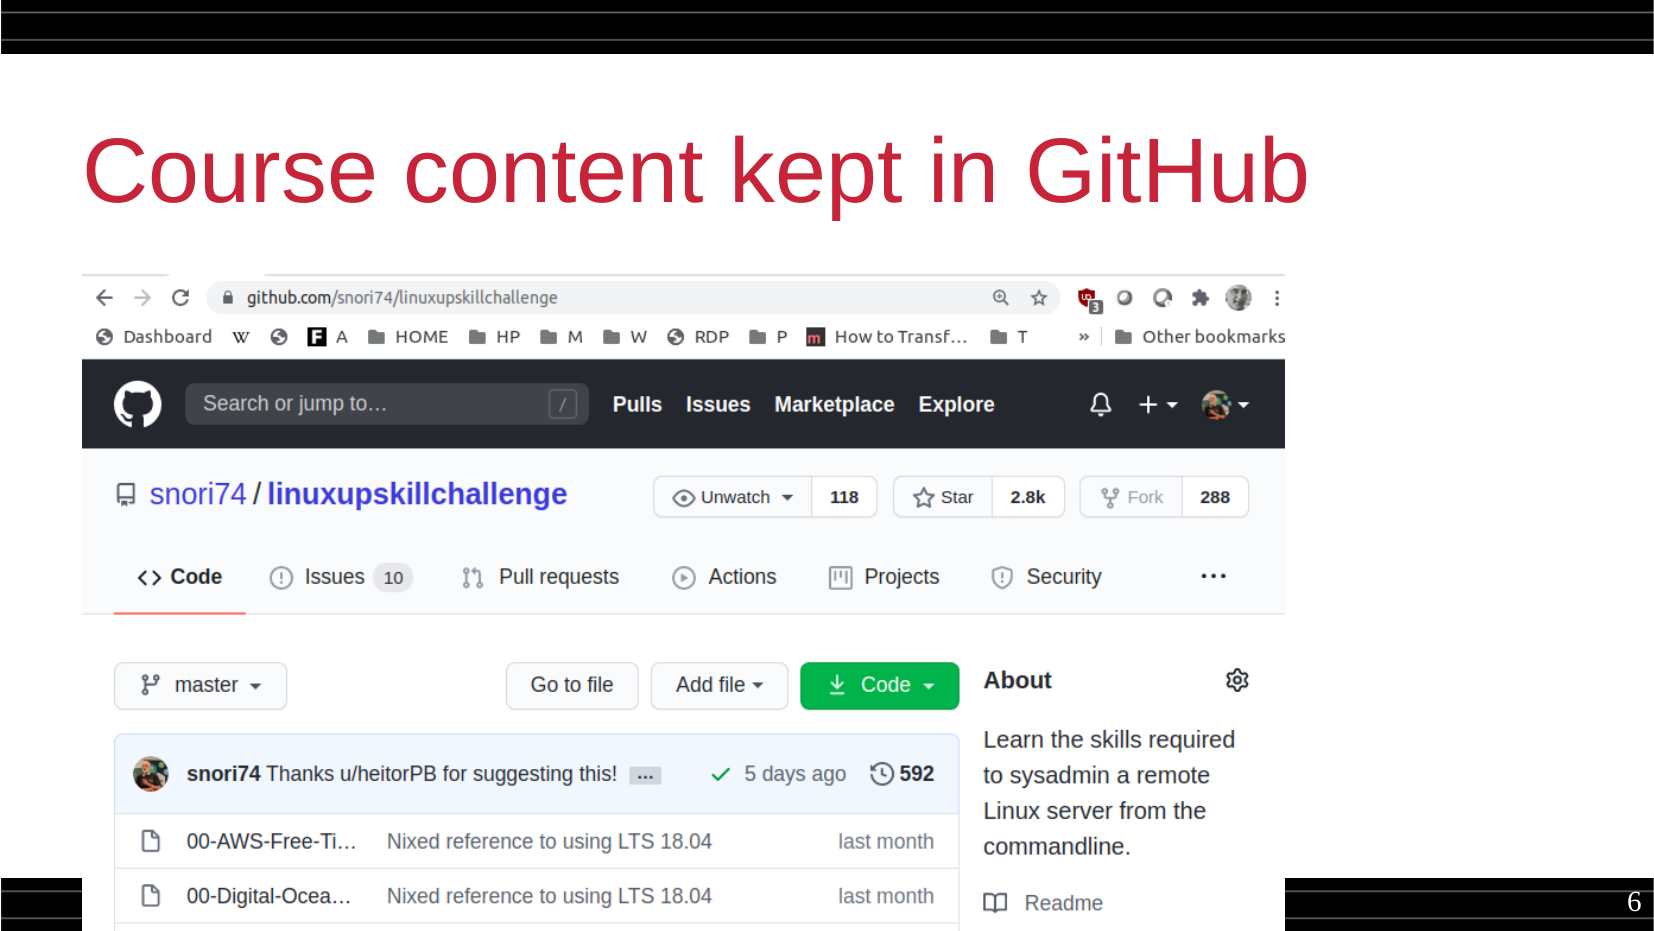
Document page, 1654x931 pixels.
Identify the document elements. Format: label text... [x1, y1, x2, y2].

picture [1, 0, 1654, 54]
picture [1, 274, 1654, 931]
title Course content kept in GitHub [82, 92, 1571, 249]
